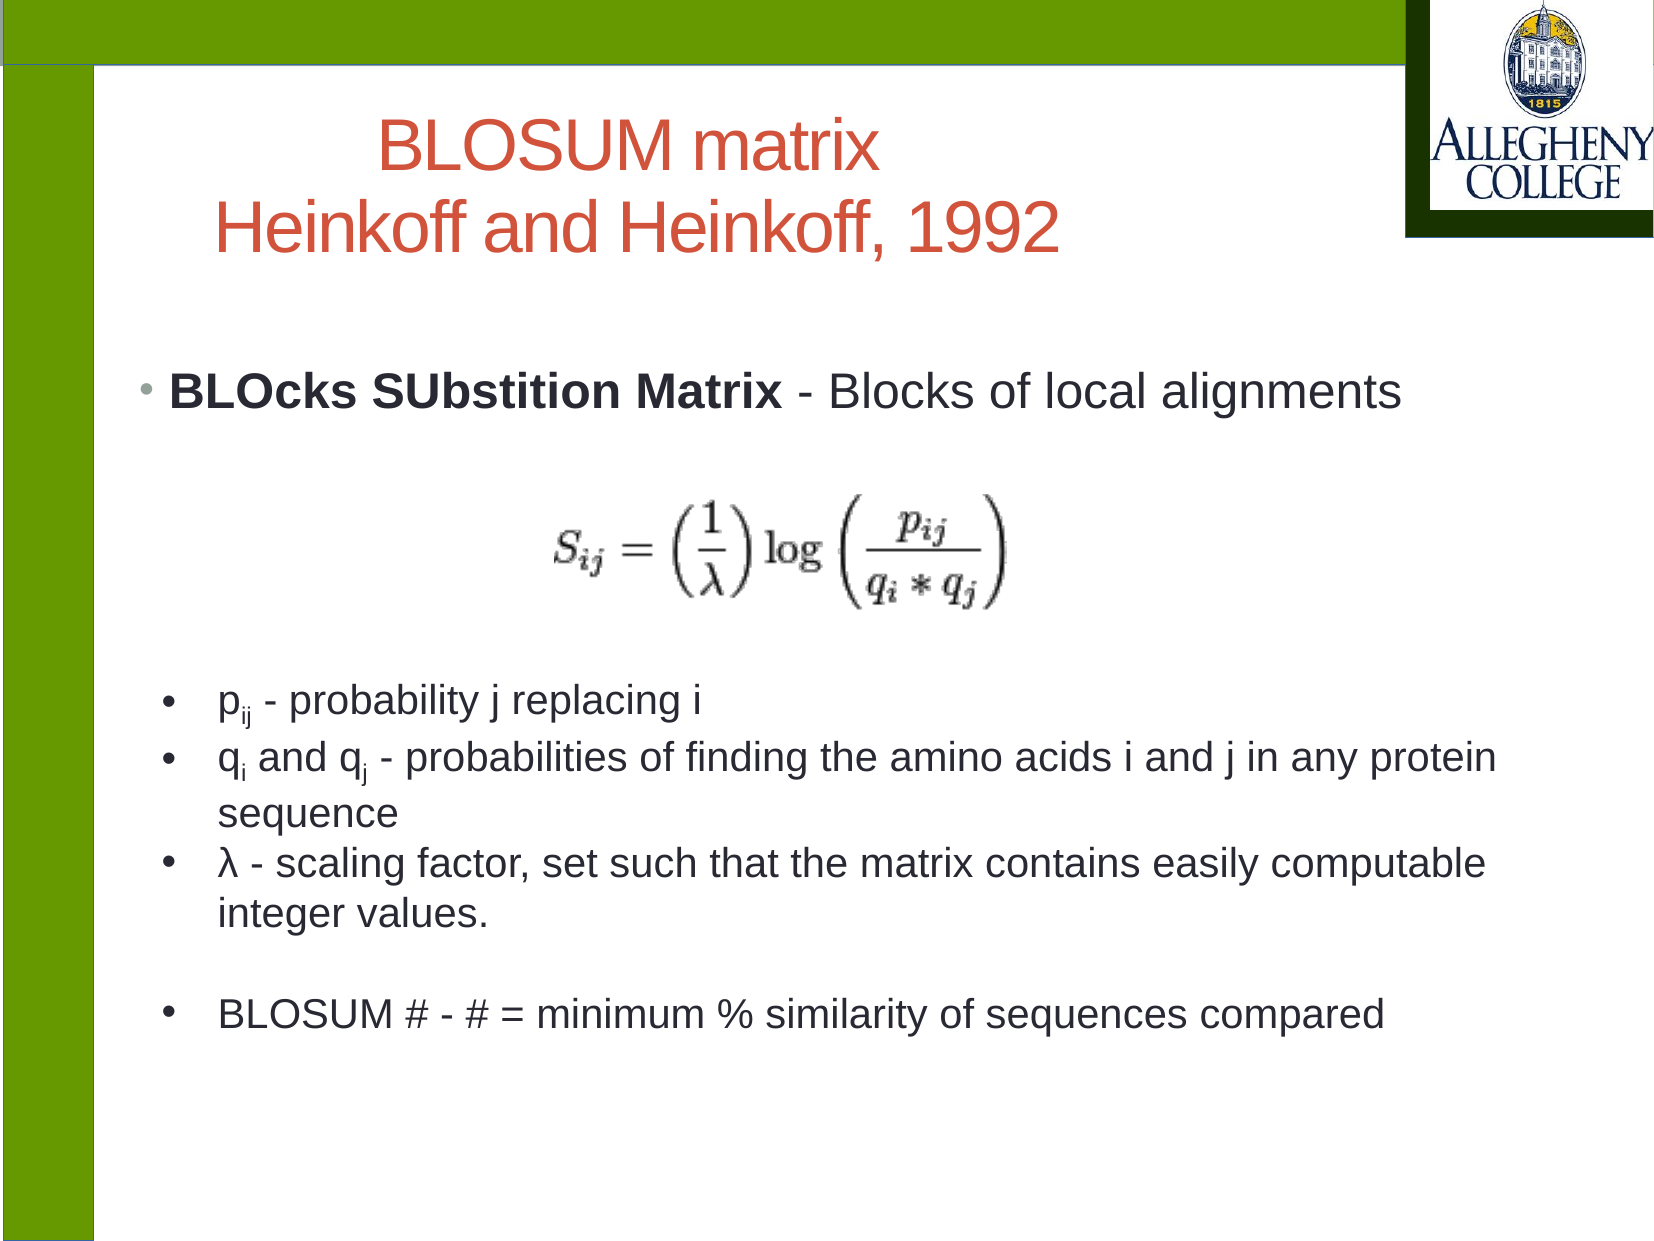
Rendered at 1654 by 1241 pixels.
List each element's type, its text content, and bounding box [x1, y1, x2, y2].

text_box [3, 0, 1654, 1241]
list BLOcks SUbstition Matrix - Blocks of local alignments [124, 351, 1546, 481]
picture [1430, 0, 1654, 210]
text_box pij - probability j replacing i qi and qj - probabilities of finding the amino acids i and j in any protein sequence λ - scaling factor, set such that the matrix contains easily computable integer values. BLOSUM # - # = minimum % similarity of sequences compared [146, 665, 1601, 1044]
picture [554, 494, 1007, 612]
title BLOSUM matrix Heinkoff and Heinkoff, 1992 [94, 96, 1382, 276]
